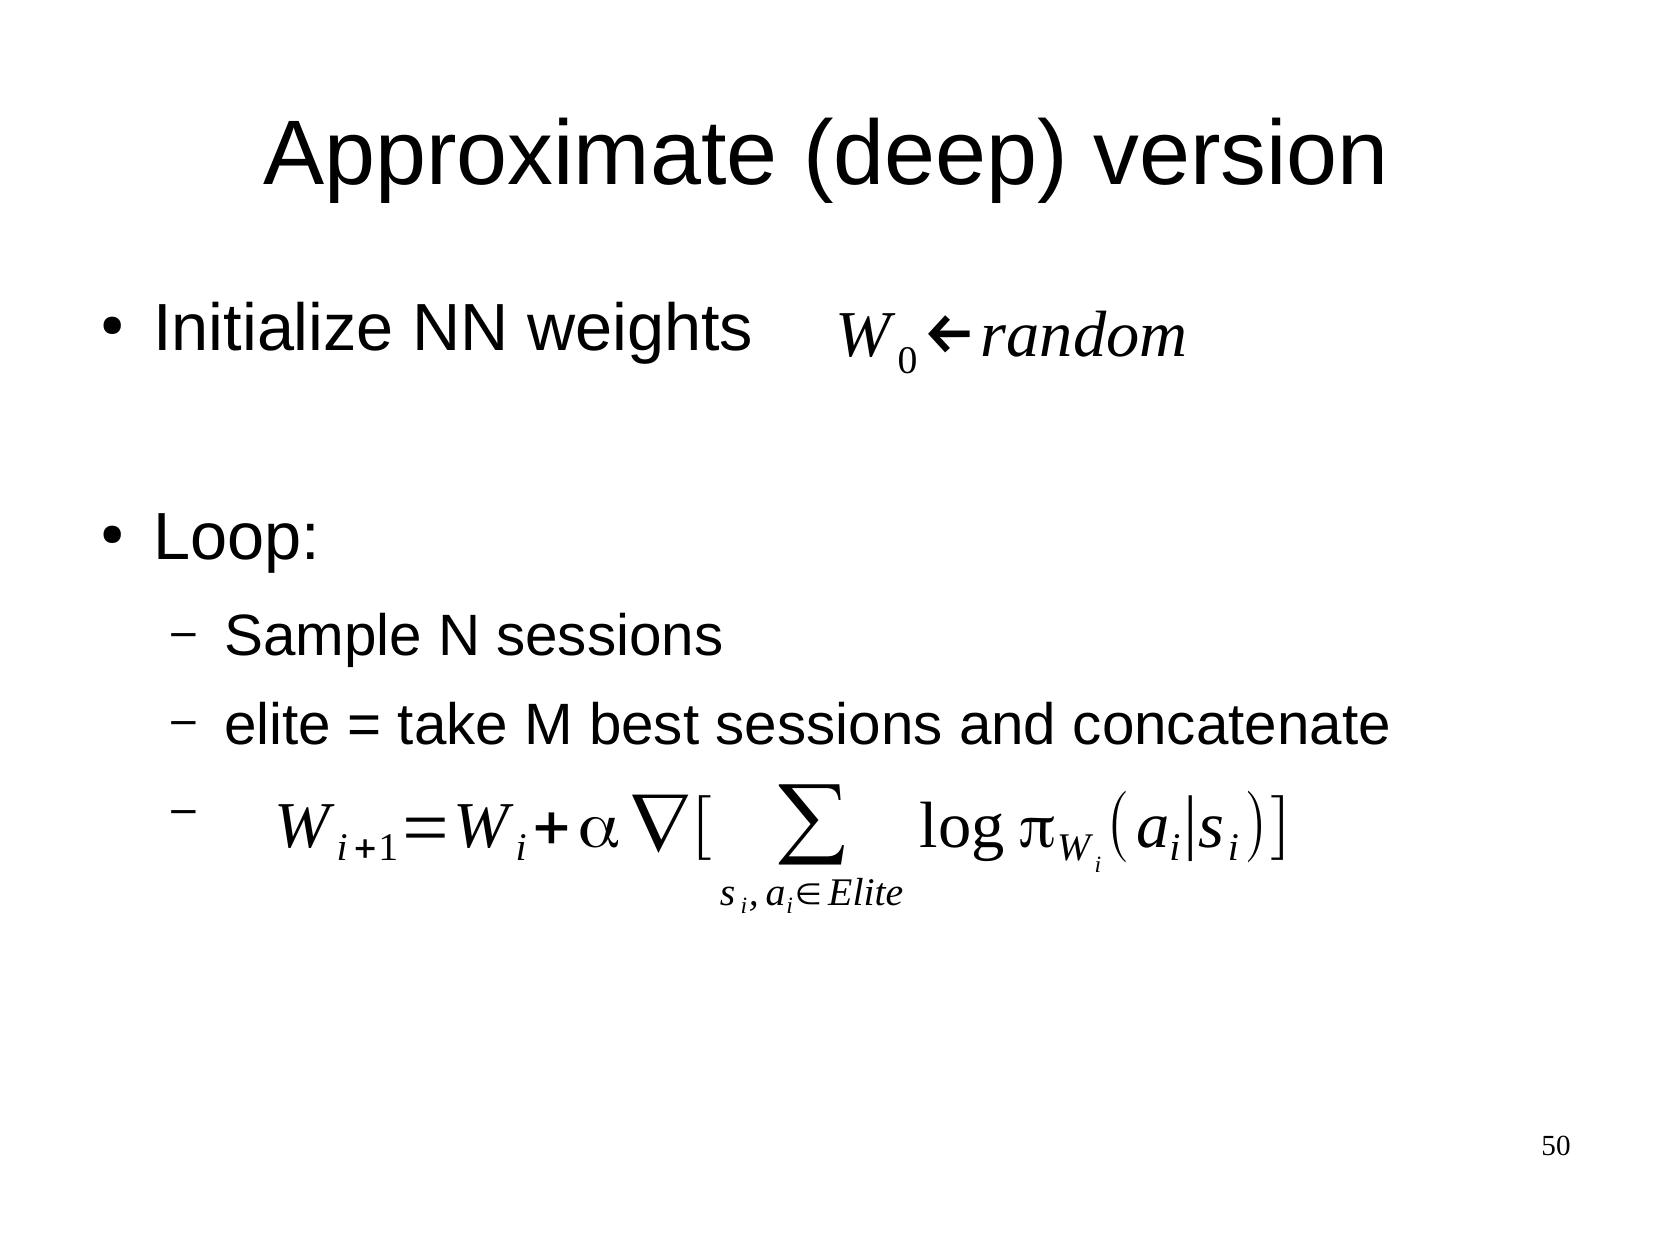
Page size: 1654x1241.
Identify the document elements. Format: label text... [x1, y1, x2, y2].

list Initialize NN weights Loop: Sample N sessions elite = take M best sessions and concatenate [82, 290, 1571, 1010]
chart [257, 778, 1303, 919]
chart [818, 299, 1206, 383]
title Approximate (deep) version [82, 49, 1571, 257]
